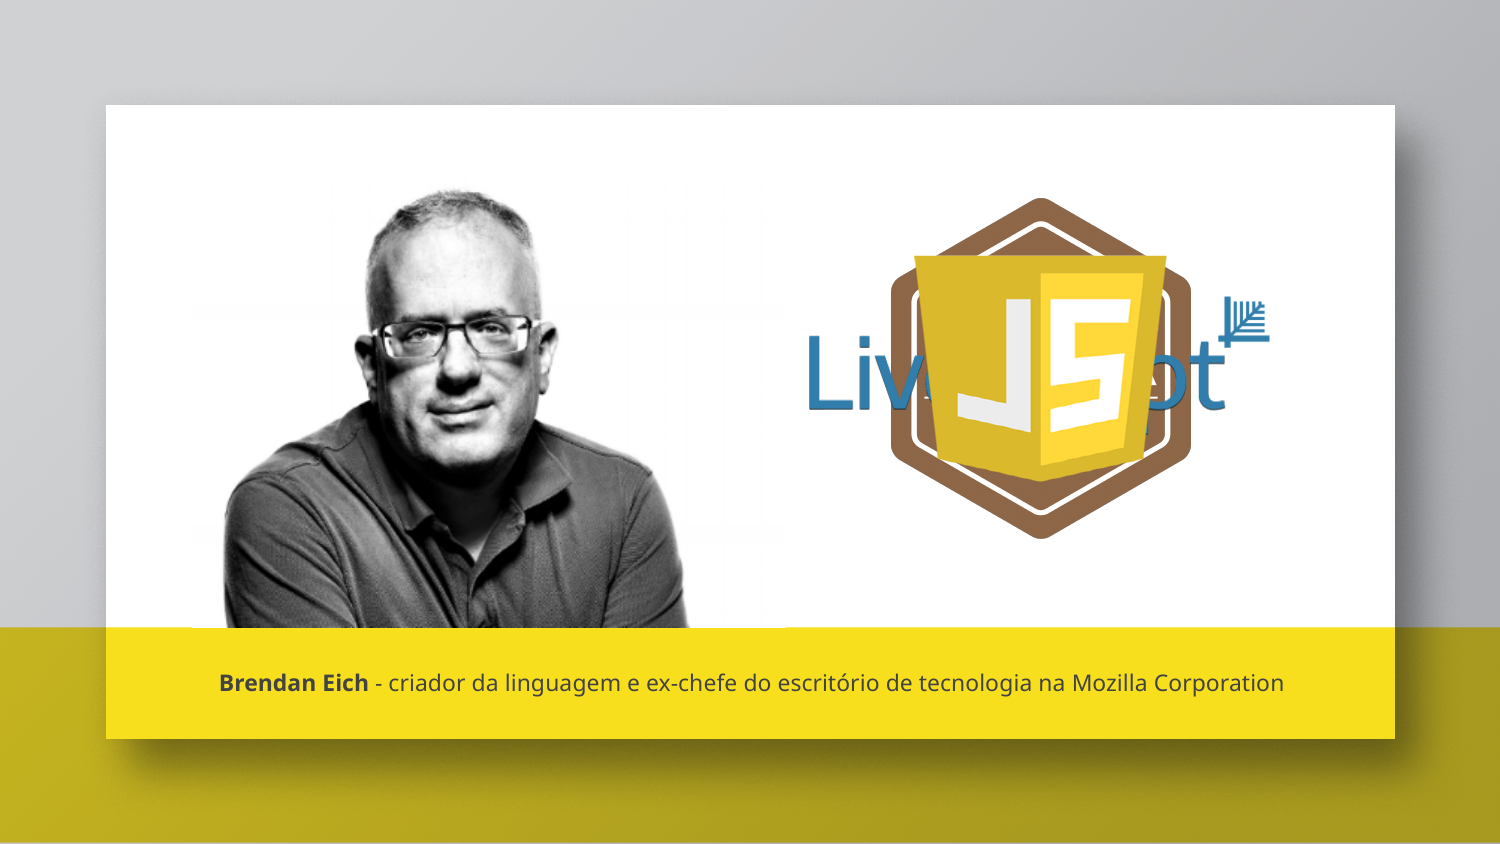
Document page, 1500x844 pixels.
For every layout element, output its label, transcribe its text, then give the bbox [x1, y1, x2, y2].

picture [0, 0, 1500, 844]
list Brendan Eich - criador da linguagem e ex-chefe do escritório de tecnologia na Mozilla Corporation [128, 627, 1377, 738]
